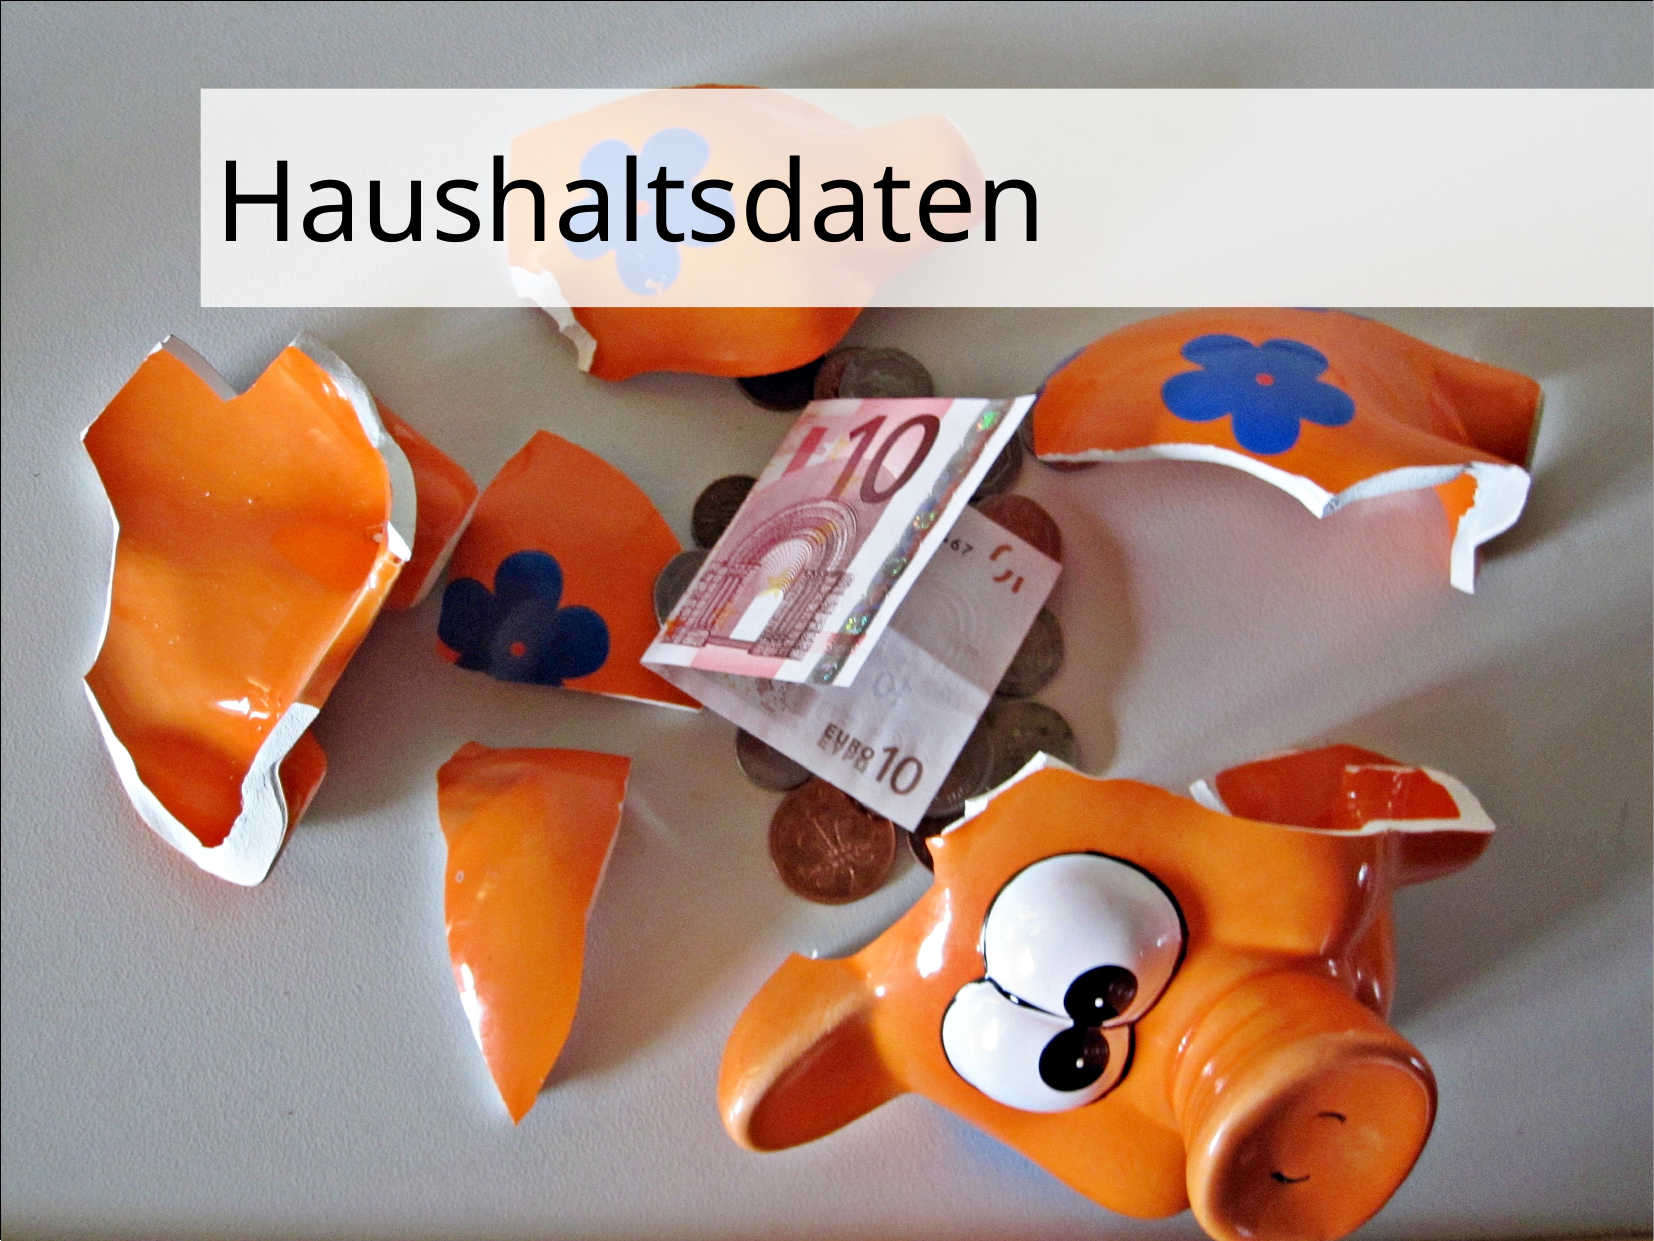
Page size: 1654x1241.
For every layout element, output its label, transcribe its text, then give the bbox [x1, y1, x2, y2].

picture [1, 1, 1654, 1241]
text_box Haushaltsdaten [200, 88, 1654, 308]
